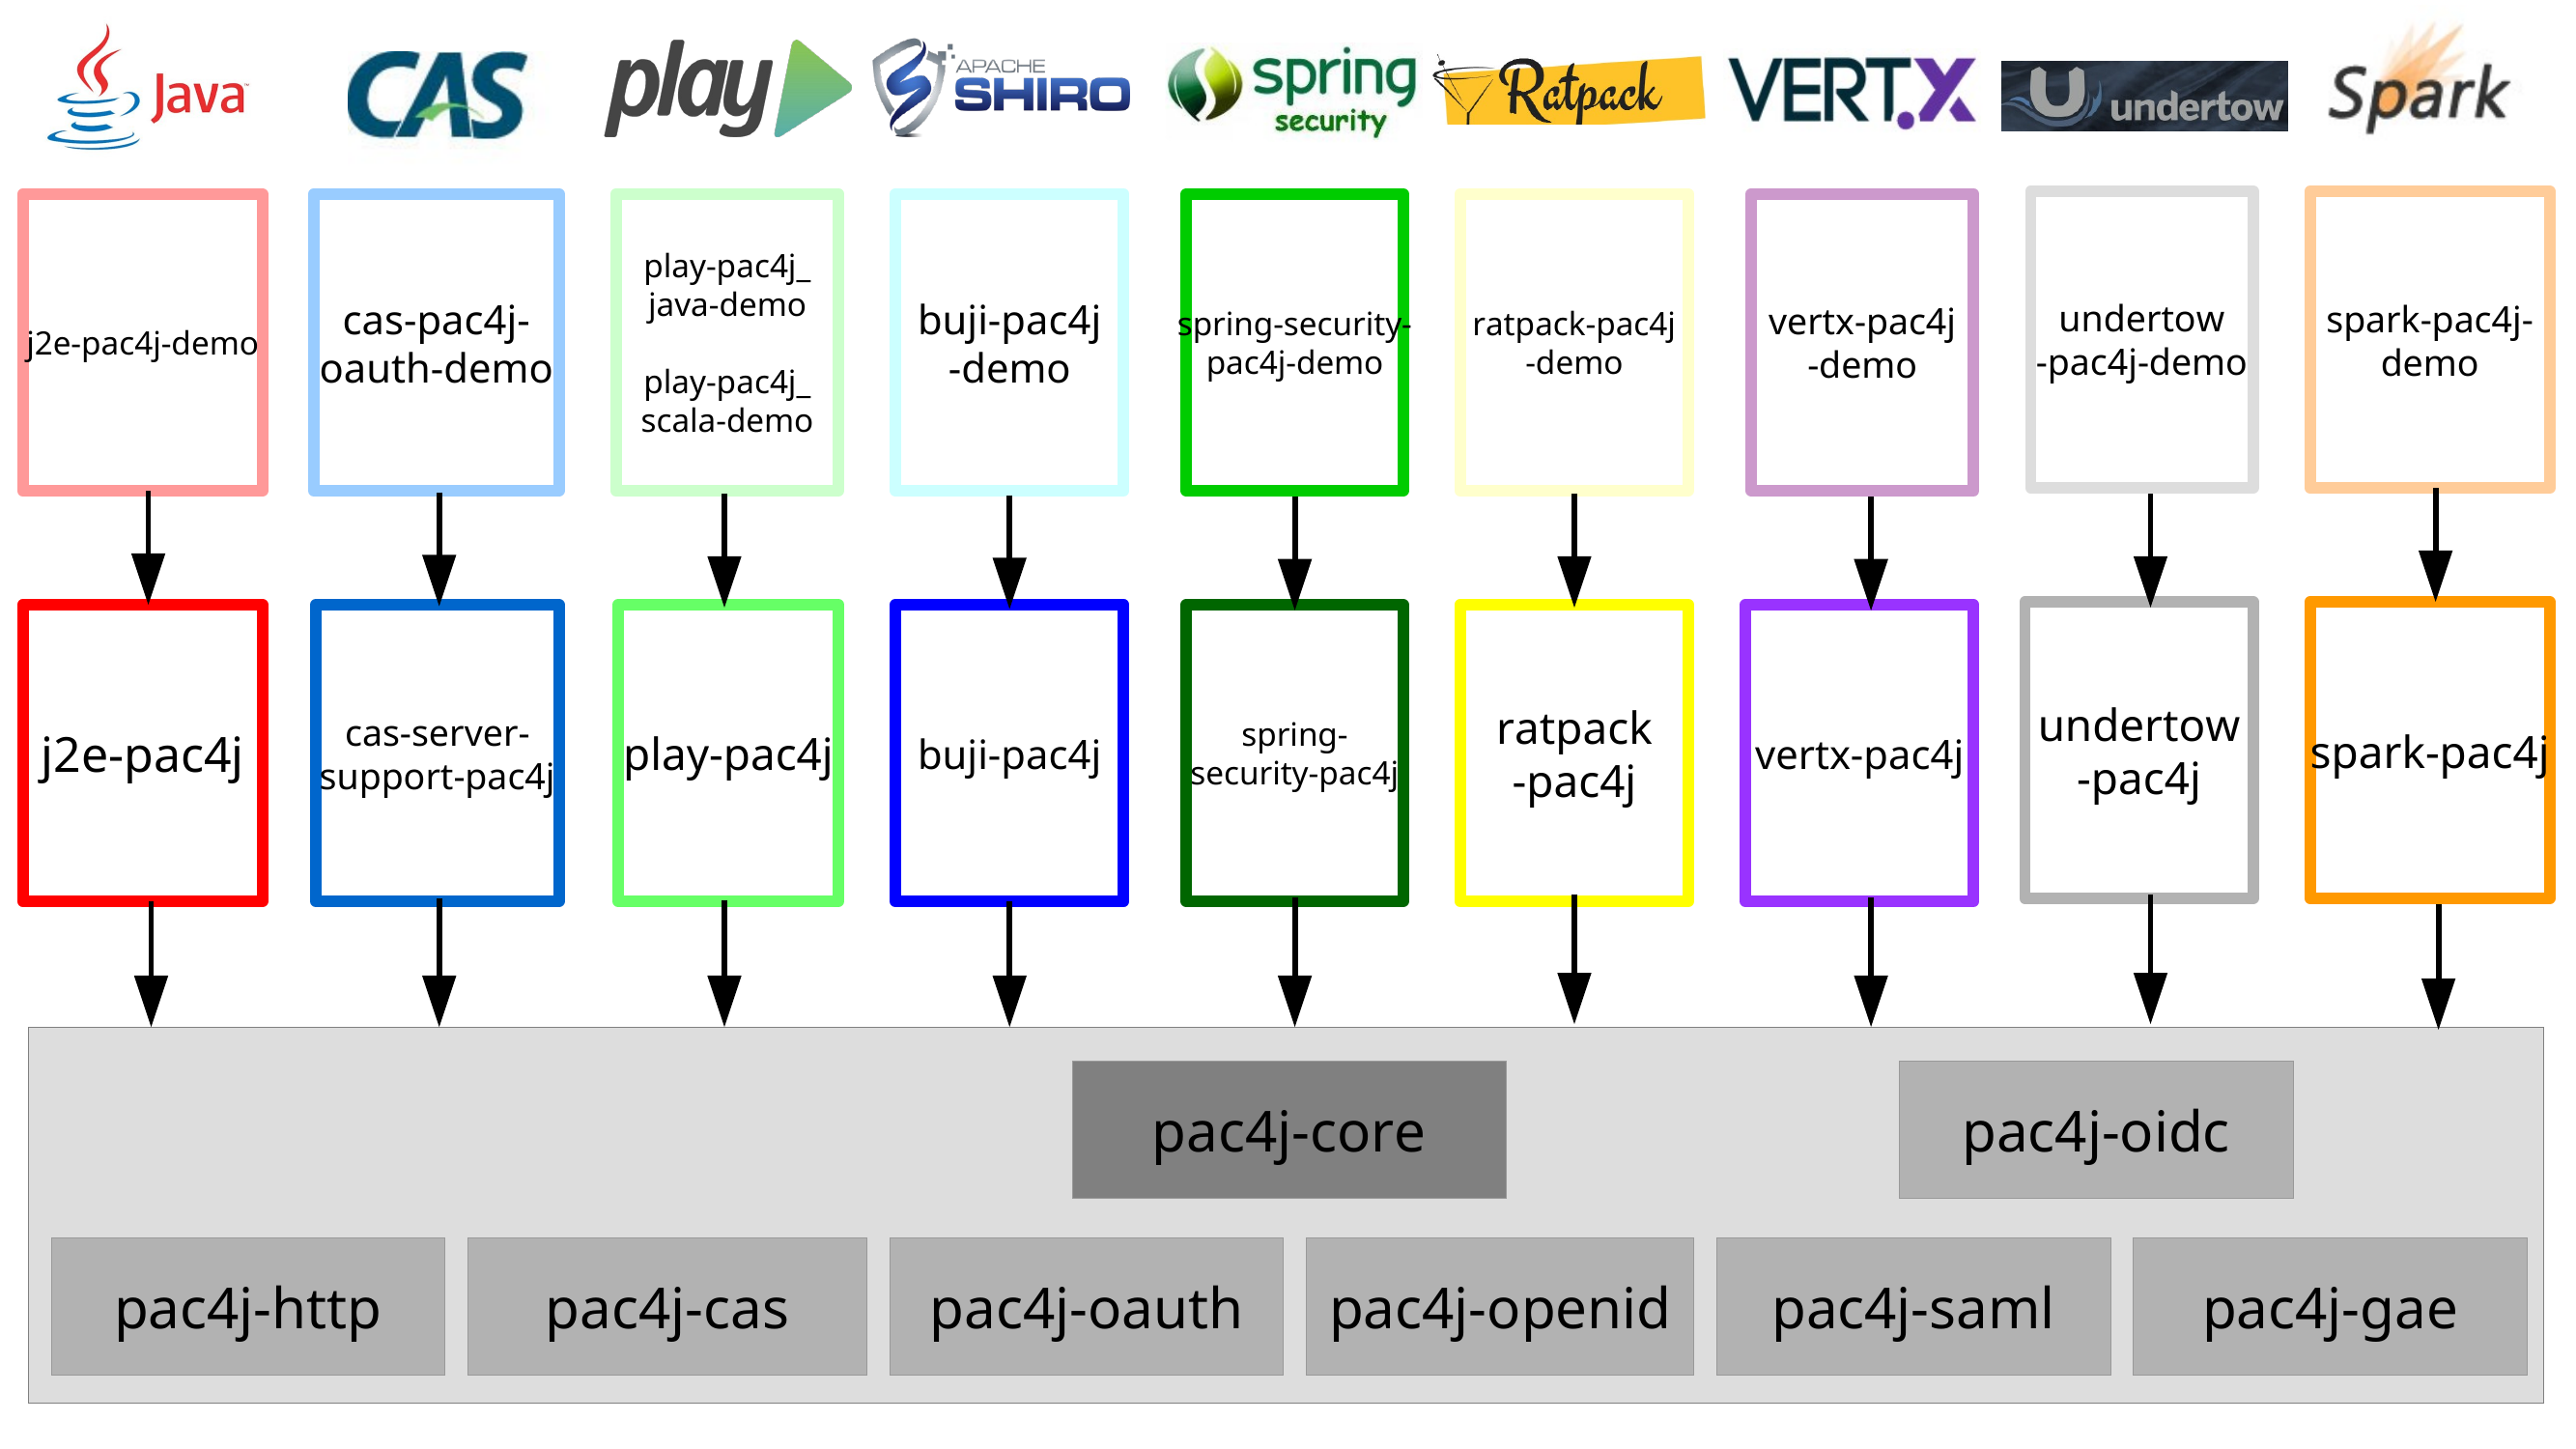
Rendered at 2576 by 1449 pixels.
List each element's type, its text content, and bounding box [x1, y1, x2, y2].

text_box pac4j-http [51, 1237, 445, 1376]
text_box pac4j-cas [467, 1237, 867, 1376]
picture [1165, 43, 1423, 143]
text_box cas-pac4j- oauth-demo [313, 193, 559, 491]
text_box j2e-pac4j-demo [22, 194, 263, 492]
text_box spring-security- pac4j-demo [1186, 193, 1403, 491]
picture [26, 16, 274, 170]
text_box pac4j-oauth [890, 1237, 1284, 1376]
picture [2314, 5, 2528, 146]
text_box pac4j-oidc [1899, 1061, 2294, 1199]
text_box ratpack -pac4j [1459, 604, 1689, 902]
picture [1723, 48, 1986, 137]
text_box buji-pac4j [895, 604, 1124, 902]
picture [604, 40, 852, 137]
picture [348, 51, 571, 167]
text_box play-pac4j_ java-demo play-pac4j_ scala-demo [615, 193, 839, 491]
text_box vertx-pac4j -demo [1751, 193, 1974, 491]
text_box cas-server- support-pac4j [316, 604, 559, 902]
text_box ratpack-pac4j -demo [1459, 193, 1688, 491]
text_box undertow -pac4j-demo [2030, 190, 2253, 488]
picture [1430, 51, 1706, 125]
picture [872, 38, 1130, 137]
text_box spring- security-pac4j [1186, 604, 1403, 902]
text_box [28, 1027, 2544, 1404]
text_box spark-pac4j [2309, 602, 2550, 899]
text_box undertow -pac4j [2024, 602, 2253, 899]
text_box buji-pac4j -demo [895, 193, 1124, 491]
text_box play-pac4j [618, 604, 839, 902]
text_box pac4j-core [1072, 1061, 1507, 1199]
text_box pac4j-saml [1716, 1237, 2111, 1376]
text_box spark-pac4j- demo [2309, 191, 2550, 489]
picture [2001, 61, 2288, 131]
text_box pac4j-openid [1306, 1237, 1694, 1376]
text_box vertx-pac4j [1745, 604, 1974, 902]
picture [348, 51, 392, 95]
text_box j2e-pac4j [22, 604, 263, 902]
text_box pac4j-gae [2133, 1237, 2528, 1376]
